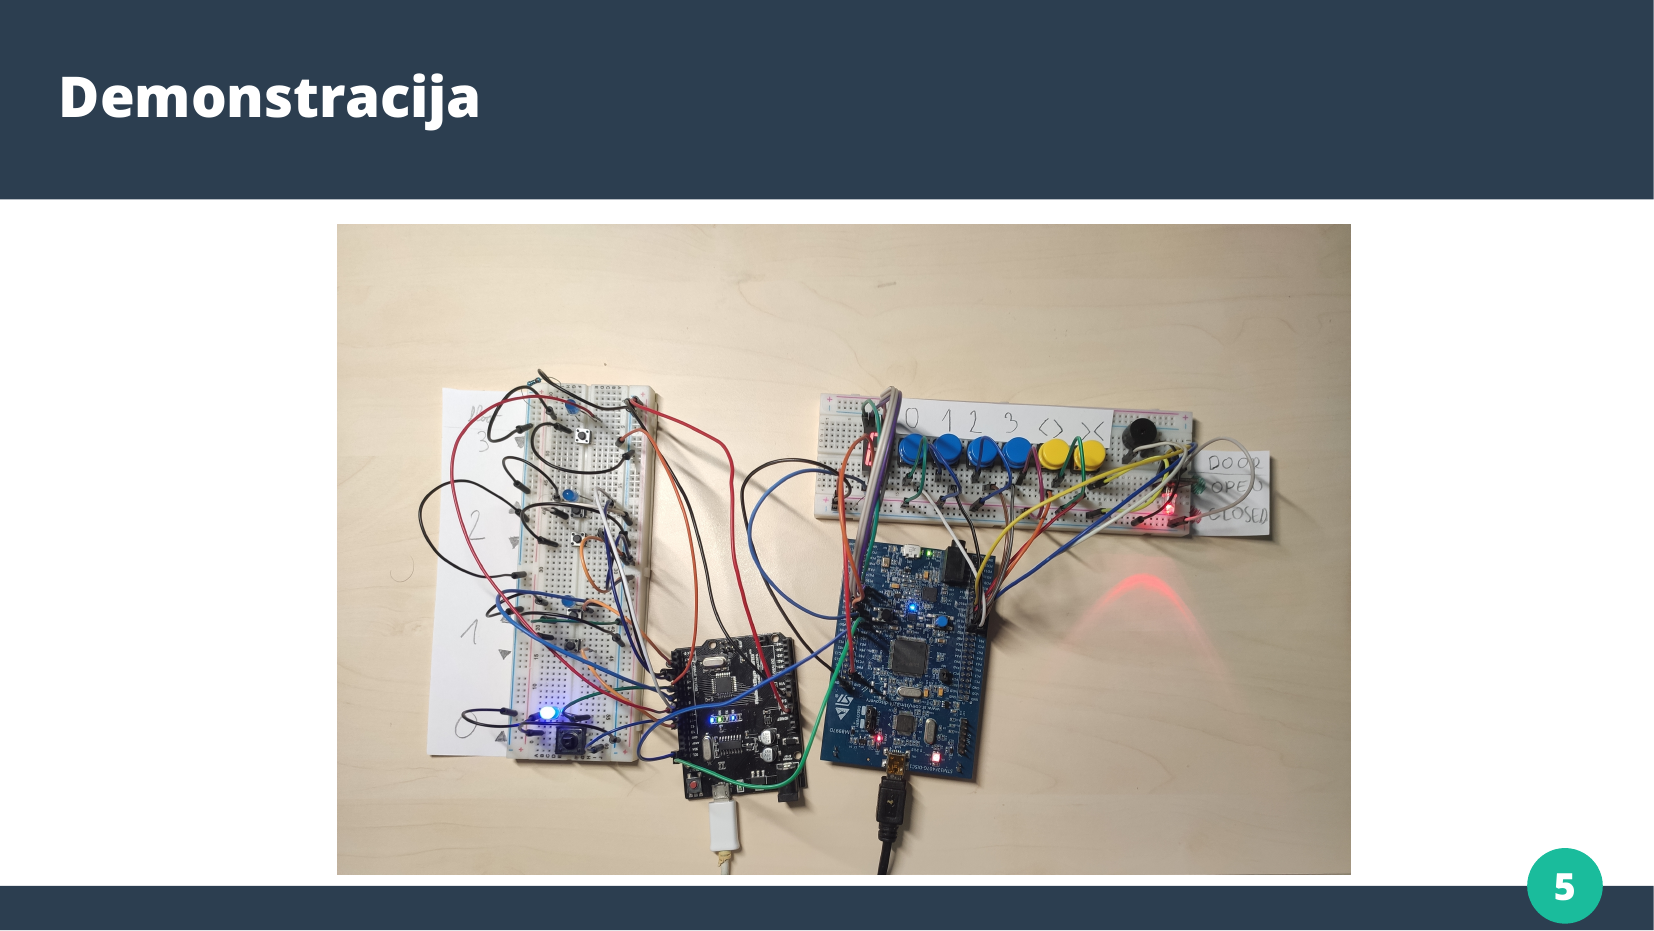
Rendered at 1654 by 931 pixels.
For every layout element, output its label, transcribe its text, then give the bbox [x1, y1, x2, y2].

picture [337, 224, 1351, 875]
title Demonstracija [59, 37, 1595, 155]
